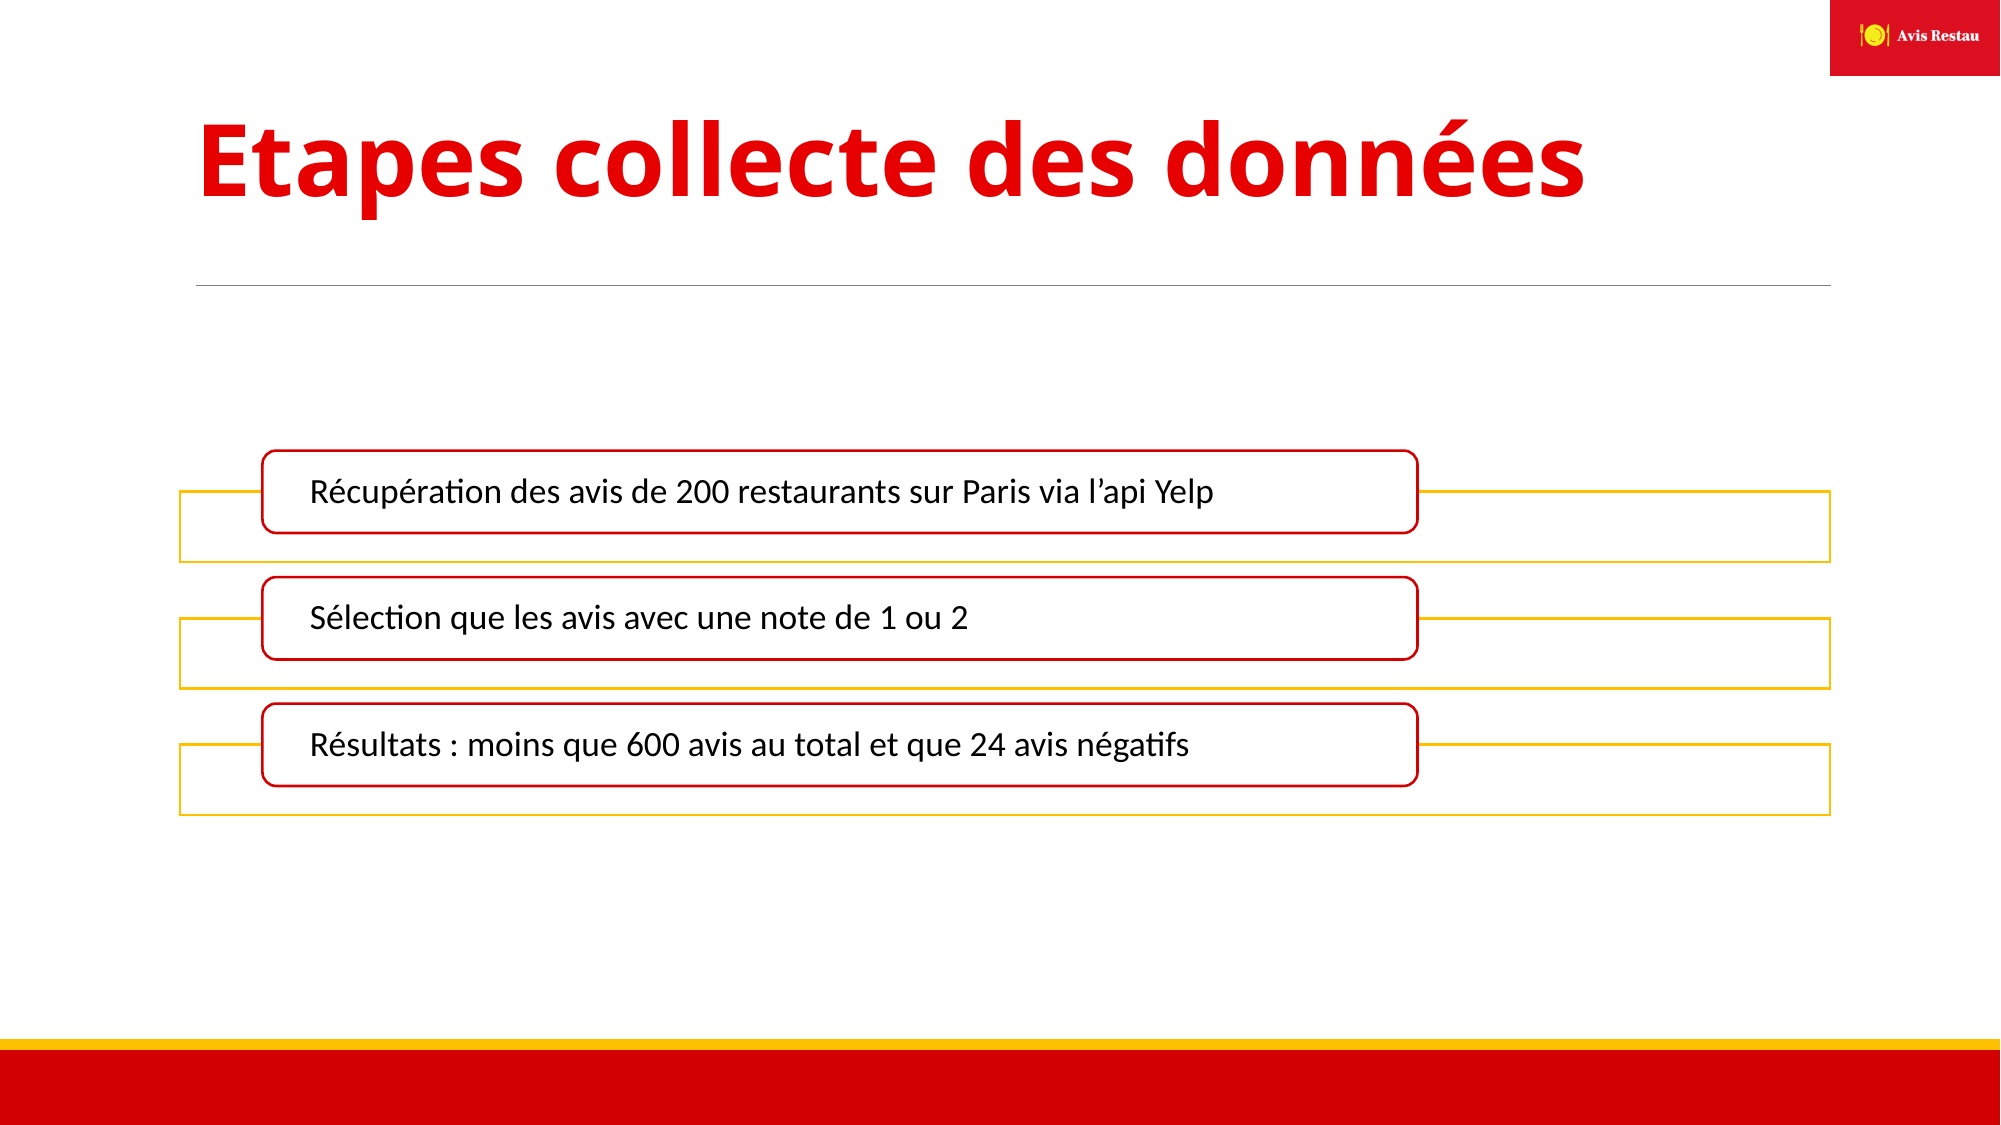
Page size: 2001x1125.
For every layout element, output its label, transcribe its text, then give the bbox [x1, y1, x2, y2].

text_box [180, 492, 1830, 562]
picture [1830, 0, 2000, 76]
text_box [180, 745, 1830, 815]
title Etapes collecte des données [180, 47, 1831, 286]
text_box Récupération des avis de 200 restaurants sur Paris via l’api Yelp [262, 450, 1418, 533]
text_box Résultats : moins que 600 avis au total et que 24 avis négatifs [262, 703, 1418, 786]
text_box Sélection que les avis avec une note de 1 ou 2 [262, 577, 1418, 660]
text_box [180, 618, 1830, 689]
